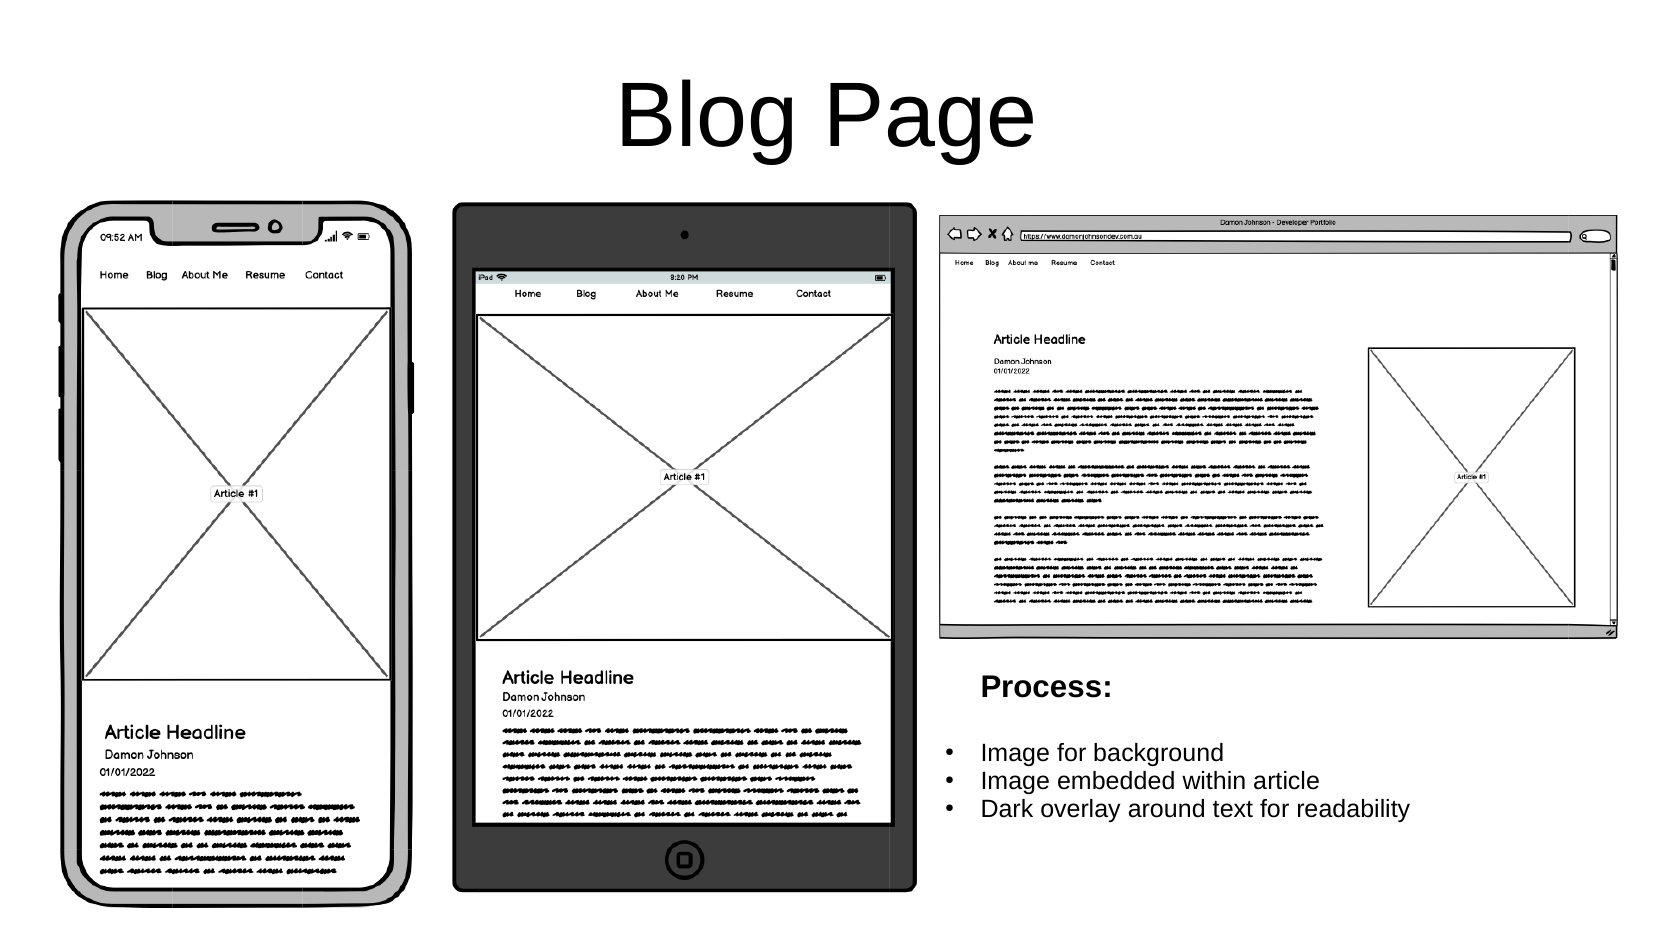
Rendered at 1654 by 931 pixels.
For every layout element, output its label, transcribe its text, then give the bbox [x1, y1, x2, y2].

title Blog Page [82, 37, 1571, 193]
picture [49, 192, 1625, 916]
text_box Process: Image for background Image embedded within article Dark overlay around text for readability [930, 661, 1654, 886]
